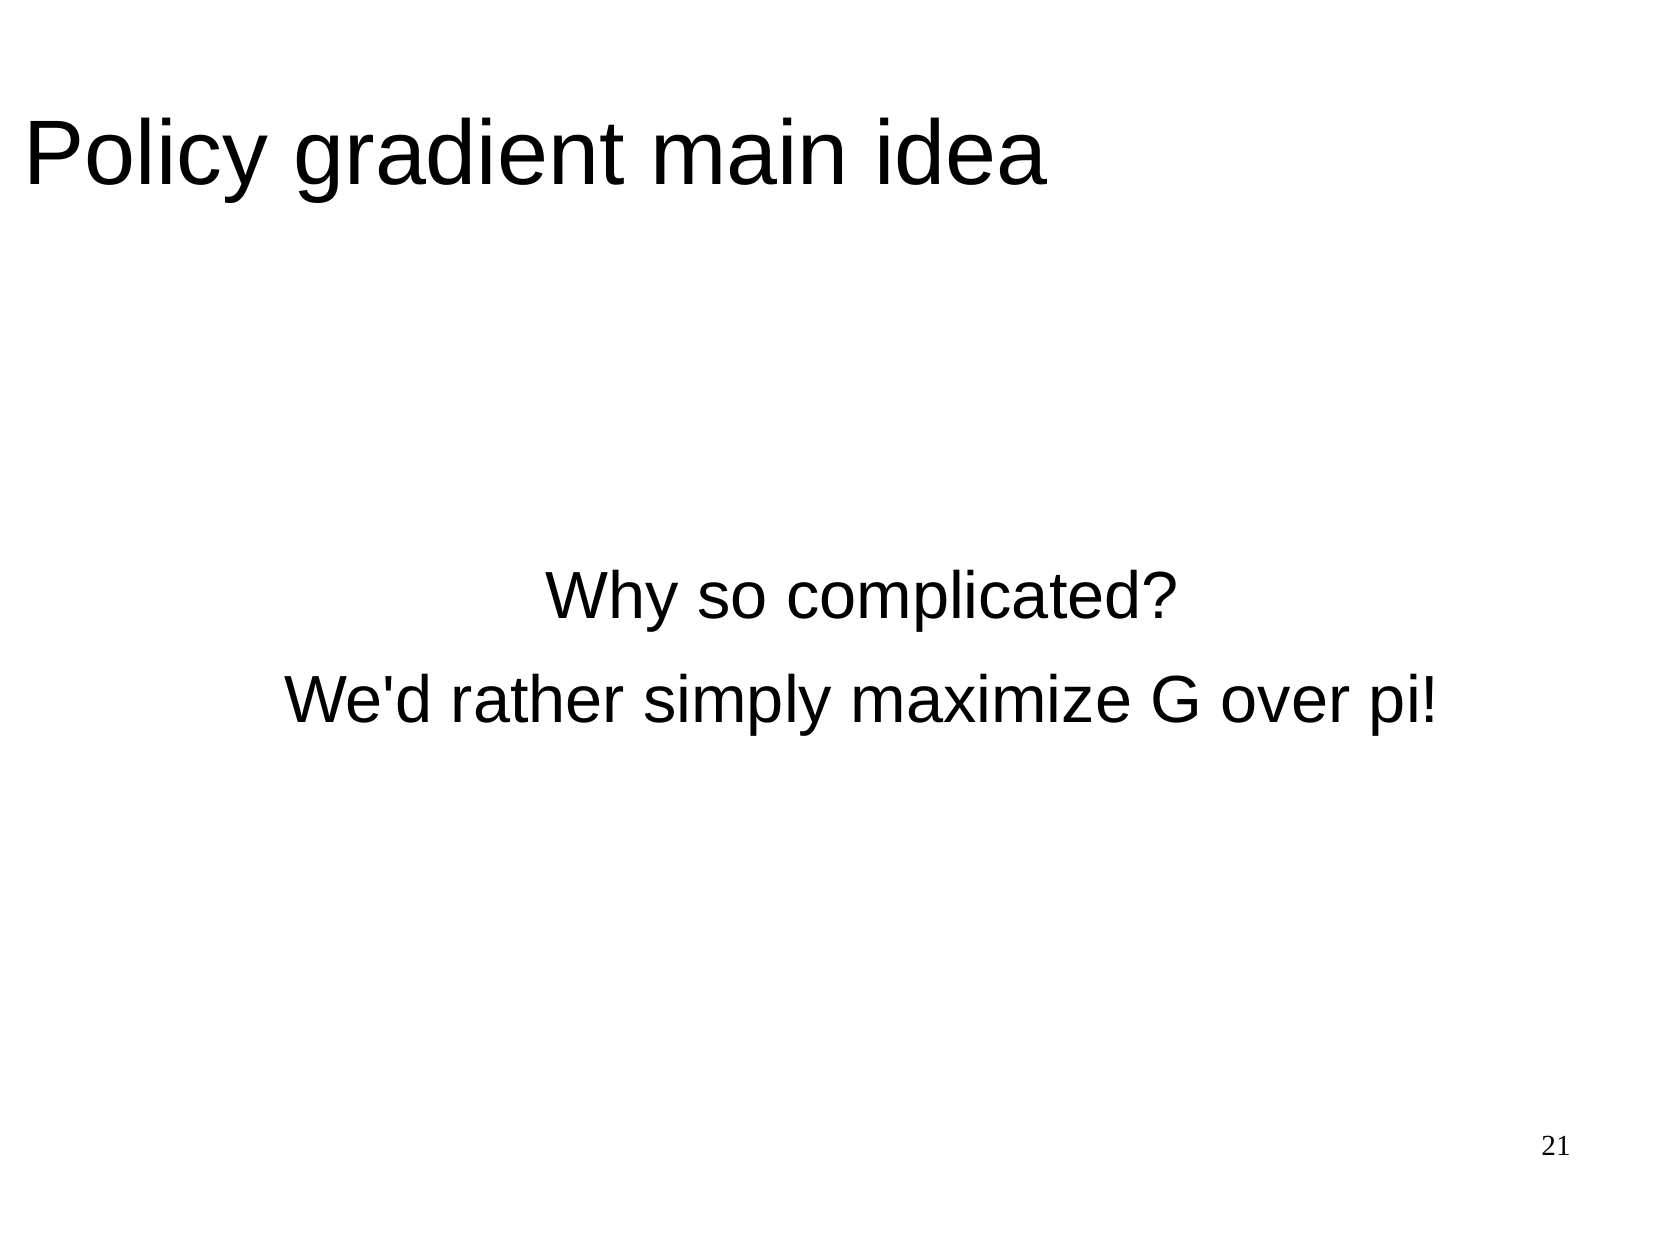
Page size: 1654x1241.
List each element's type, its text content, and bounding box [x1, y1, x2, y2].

title Policy gradient main idea [23, 49, 1512, 257]
list Why so complicated? We'd rather simply maximize G over pi! [82, 349, 1571, 1069]
